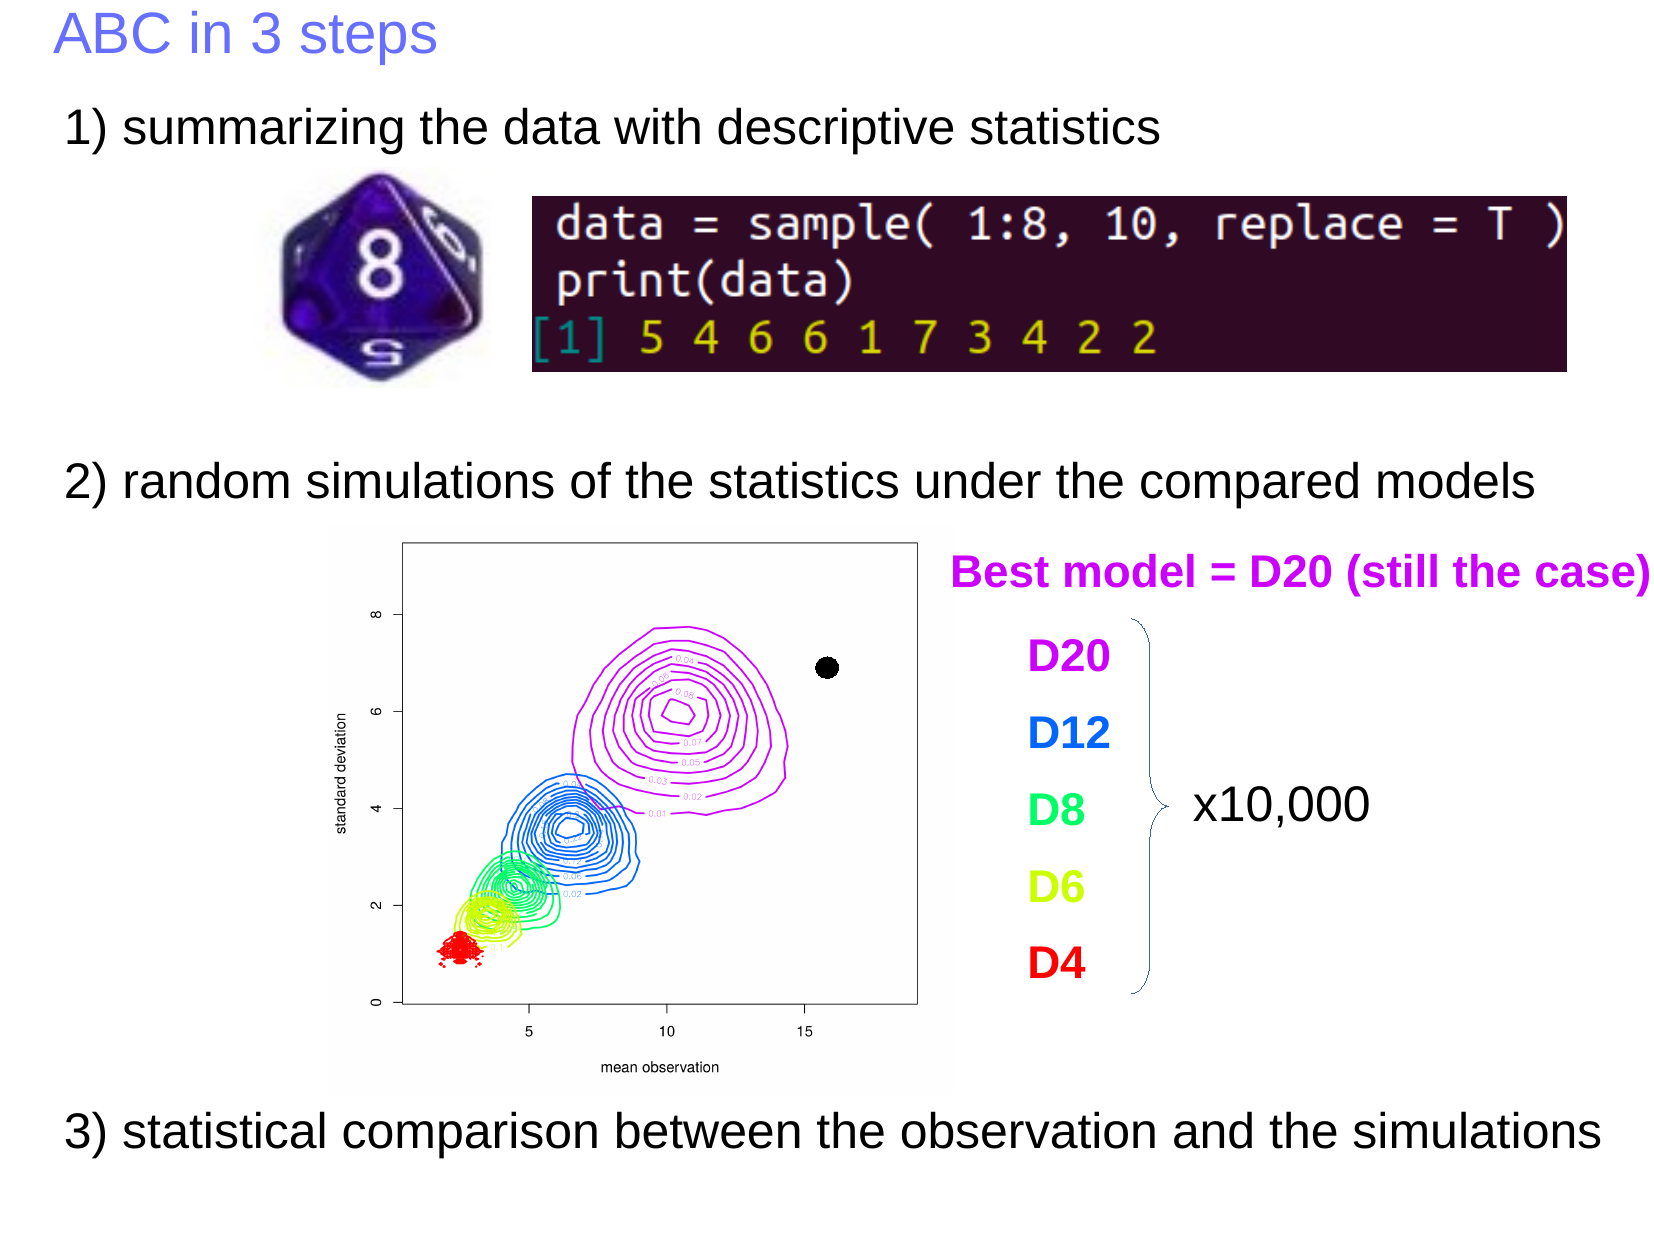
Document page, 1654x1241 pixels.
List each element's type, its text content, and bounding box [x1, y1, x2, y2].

picture [329, 523, 954, 1095]
text_box [815, 656, 839, 679]
text_box ABC in 3 steps [38, 0, 1607, 73]
picture [253, 167, 492, 388]
text_box 2) random simulations of the statistics under the compared models [49, 446, 1563, 573]
picture [532, 196, 1567, 372]
text_box 1) summarizing the data with descriptive statistics [49, 92, 1177, 163]
text_box x10,000 [1178, 768, 1386, 840]
text_box D20 D12 D8 D6 D4 [1012, 657, 1213, 997]
text_box 3) statistical comparison between the observation and the simulations [49, 1096, 1628, 1241]
text_box Best model = D20 (still the case) [935, 538, 1654, 657]
